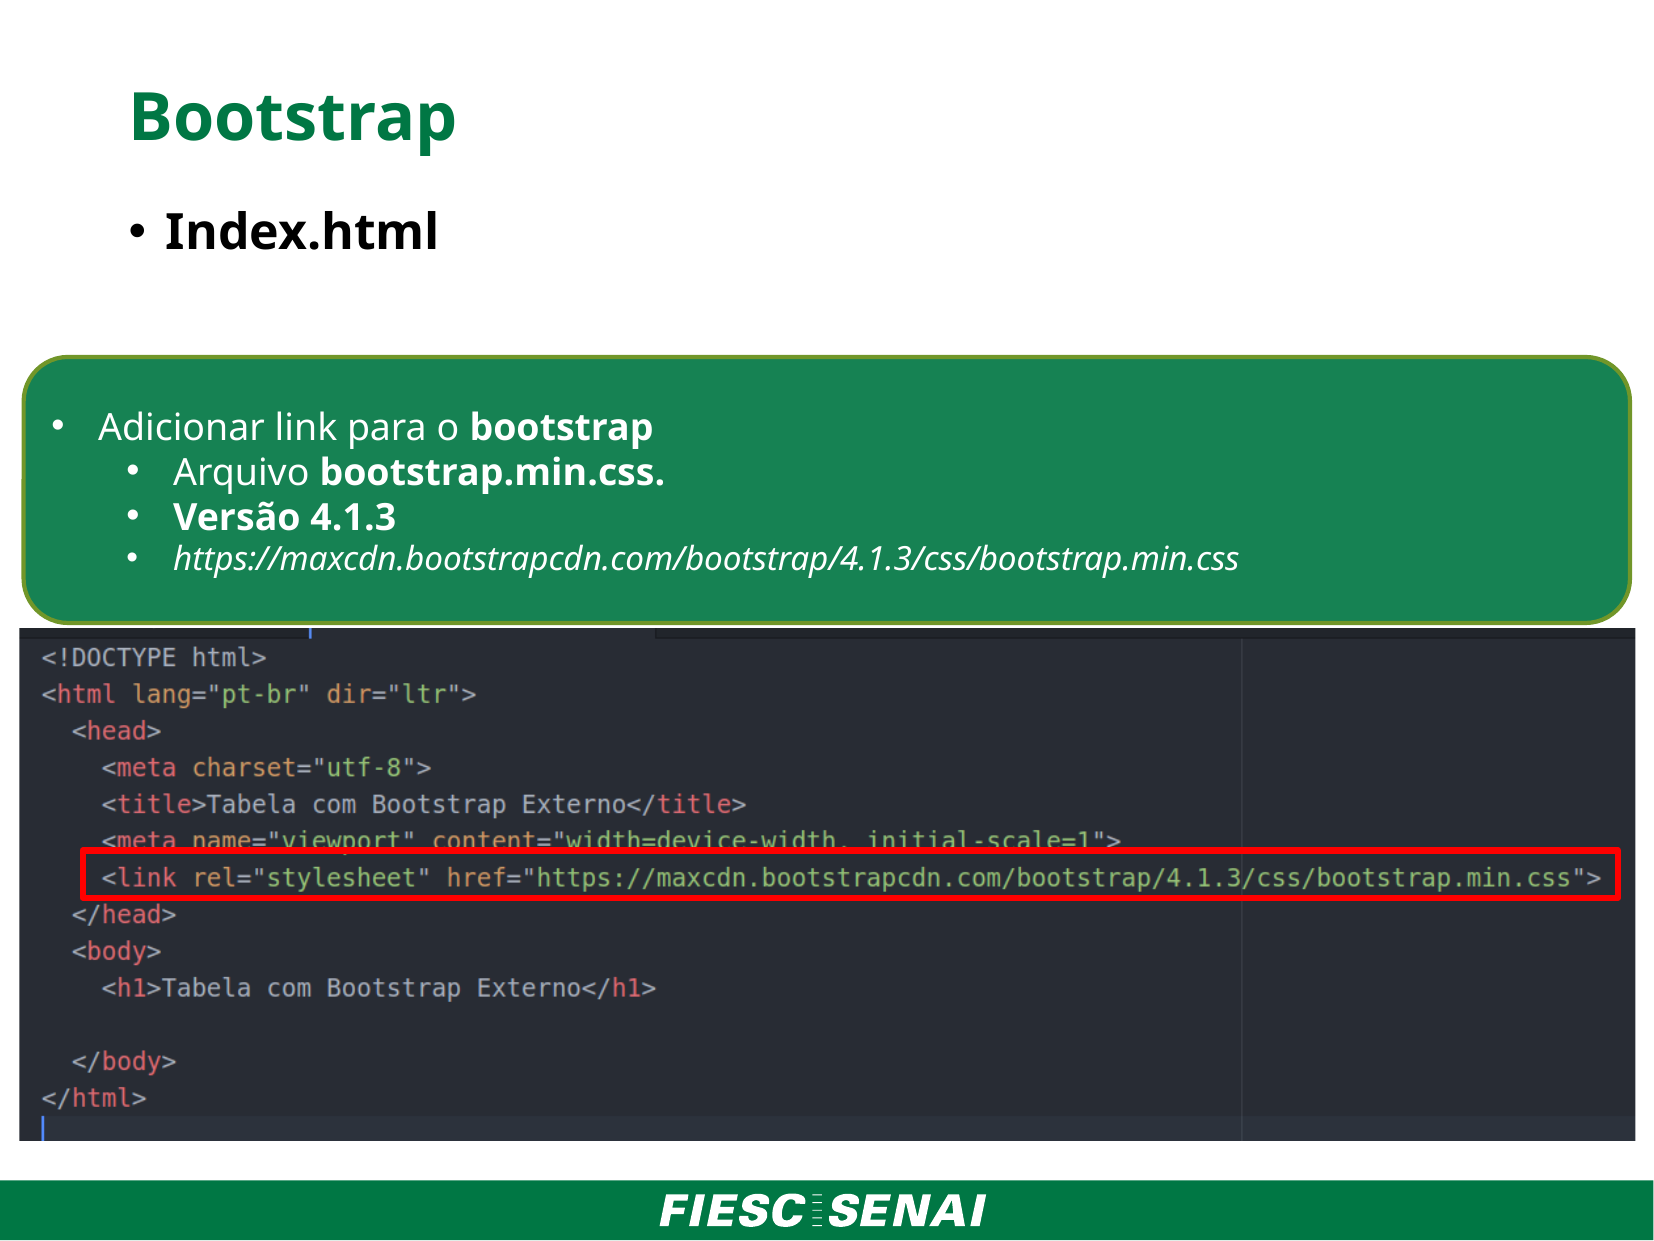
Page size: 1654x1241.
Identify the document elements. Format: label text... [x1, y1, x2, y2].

text_box [82, 850, 1619, 898]
text_box Index.html [113, 199, 1540, 356]
picture [19, 628, 1636, 1141]
text_box Adicionar link para o bootstrap Arquivo bootstrap.min.css. Versão 4.1.3 https://maxcdn.bootstrapcdn.com/bootstrap/4.1.3/css/bootstrap.min.css [23, 356, 1630, 623]
text_box Bootstrap [113, 39, 1540, 199]
text_box Index.html [113, 623, 1540, 628]
